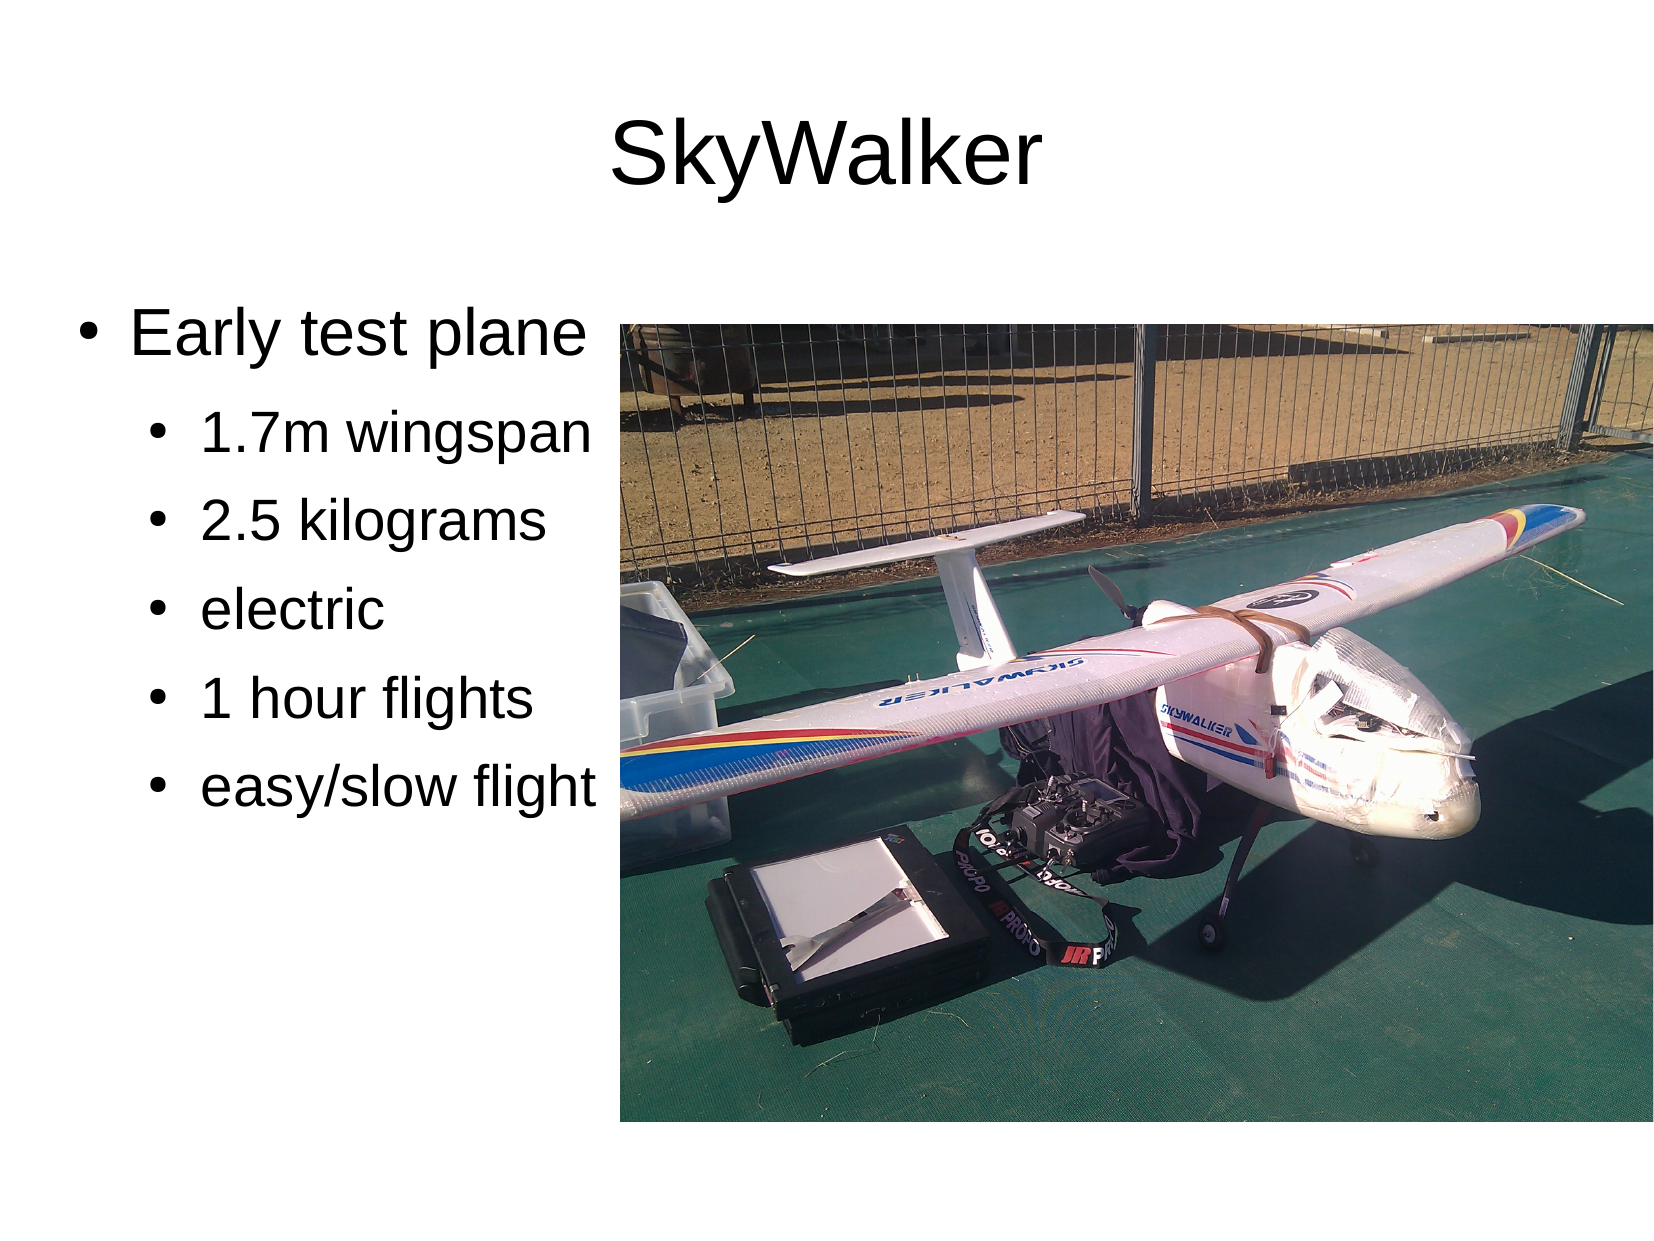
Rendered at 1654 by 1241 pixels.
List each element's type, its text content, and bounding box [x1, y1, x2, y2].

list Early test plane 1.7m wingspan 2.5 kilograms electric 1 hour flights easy/slow flight [59, 295, 621, 1085]
title SkyWalker [82, 49, 1571, 257]
picture [620, 324, 1654, 1123]
